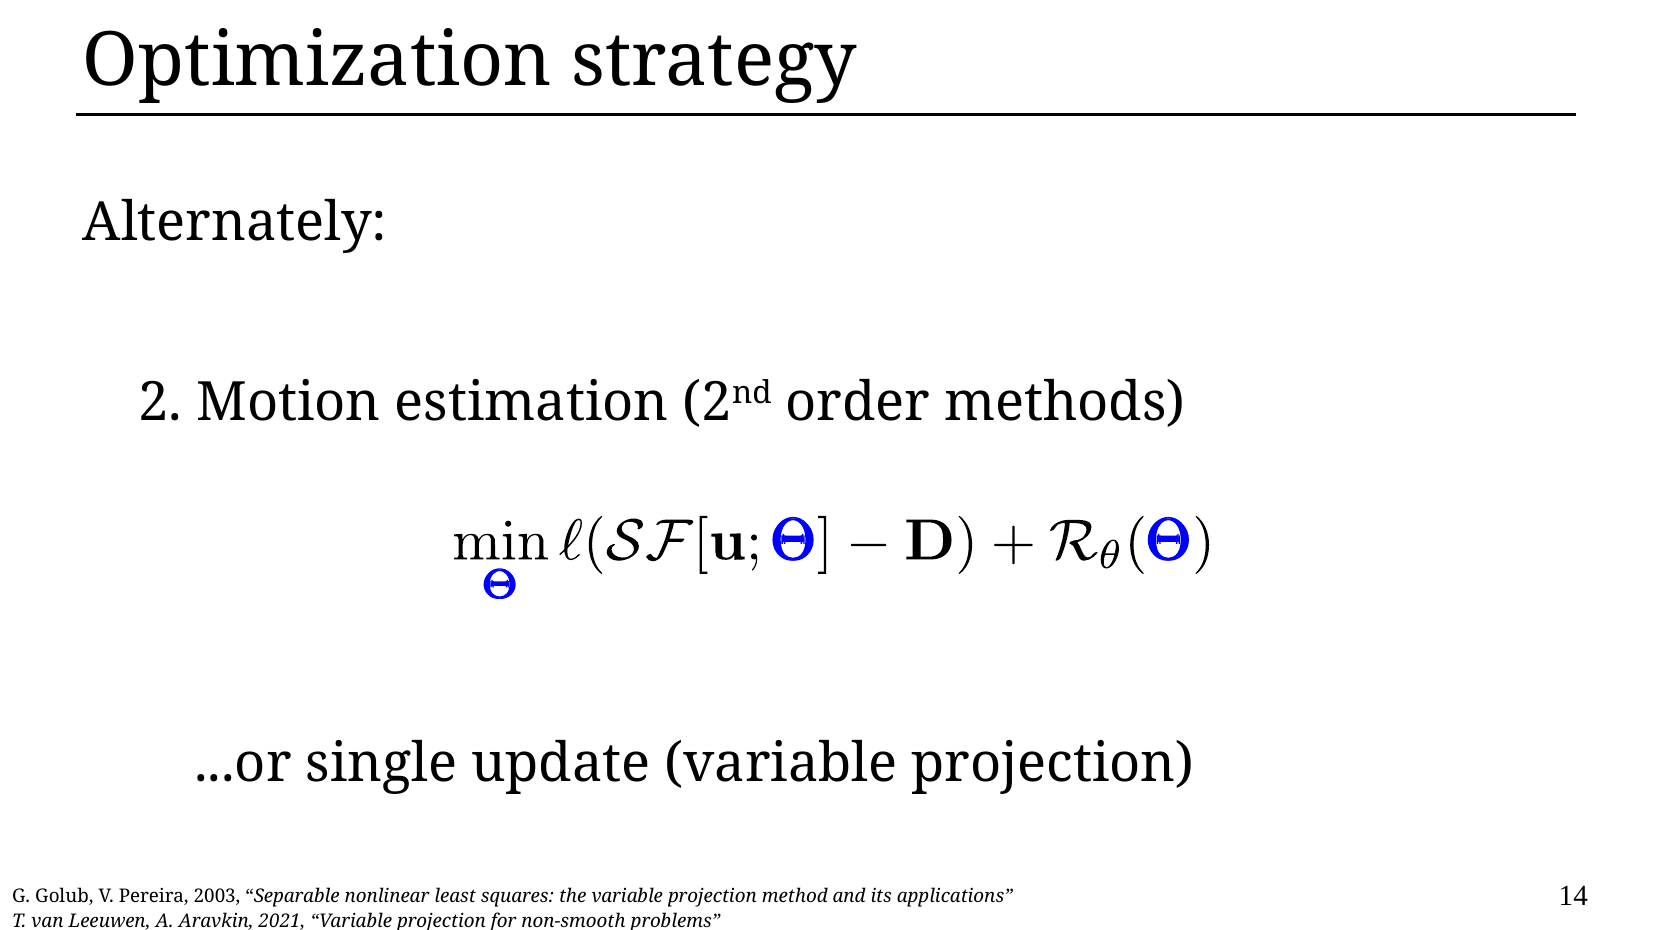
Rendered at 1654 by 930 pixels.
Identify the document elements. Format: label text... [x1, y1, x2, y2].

list Alternately: 2. Motion estimation (2nd order methods) ...or single update (variable projection) [82, 182, 1571, 813]
picture [450, 513, 1212, 602]
text_box G. Golub, V. Pereira, 2003, “Separable nonlinear least squares: the variable projection method and its applications” T. van Leeuwen, A. Aravkin, 2021, “Variable projection for non-smooth problems” [0, 874, 1393, 930]
title Optimization strategy [82, 7, 1571, 105]
